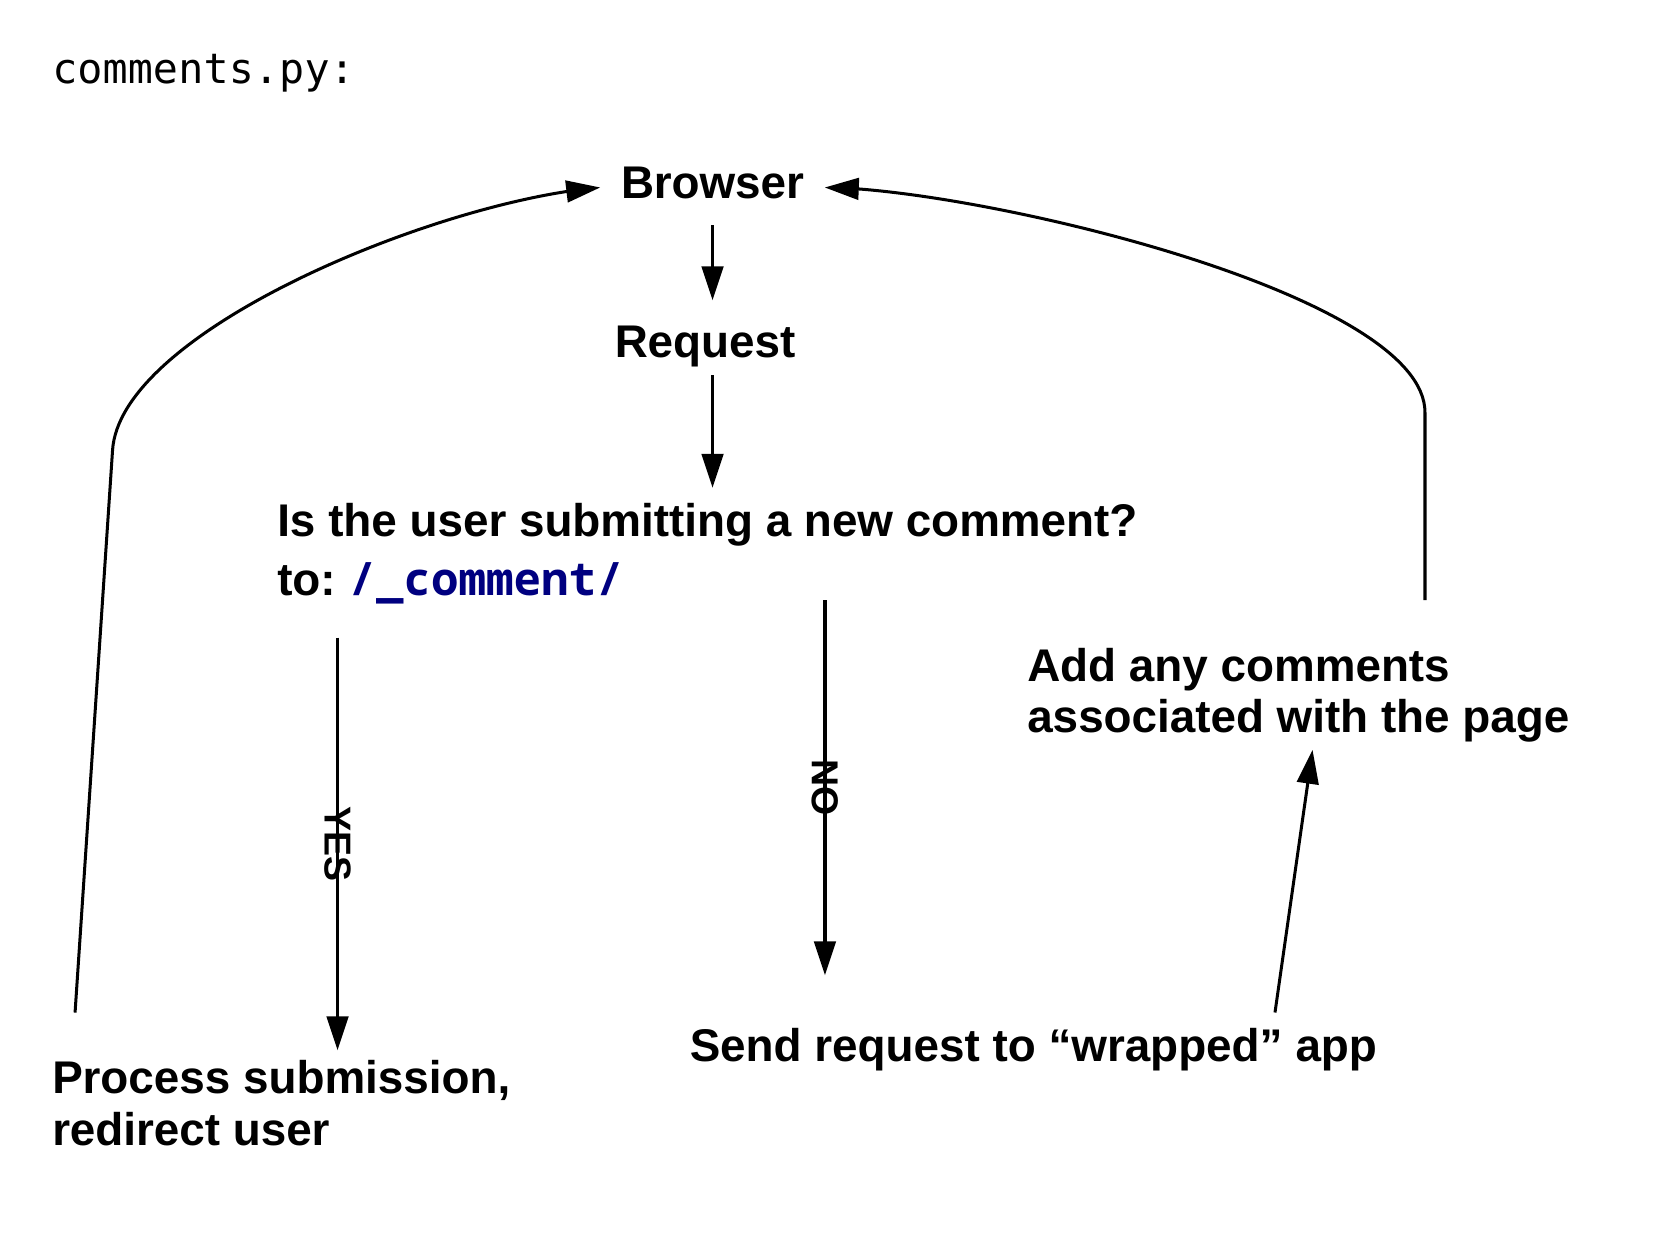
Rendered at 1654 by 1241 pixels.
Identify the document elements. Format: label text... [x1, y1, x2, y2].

text_box Add any comments associated with the page [1012, 632, 1613, 751]
text_box Is the user submitting a new comment? to: /_comment/ [262, 487, 1313, 610]
text_box comments.py: [37, 37, 638, 113]
text_box Request [600, 308, 863, 376]
text_box Send request to “wrapped” app [675, 1012, 1463, 1079]
text_box Process submission, redirect user [37, 1045, 638, 1163]
text_box Browser [562, 150, 863, 217]
